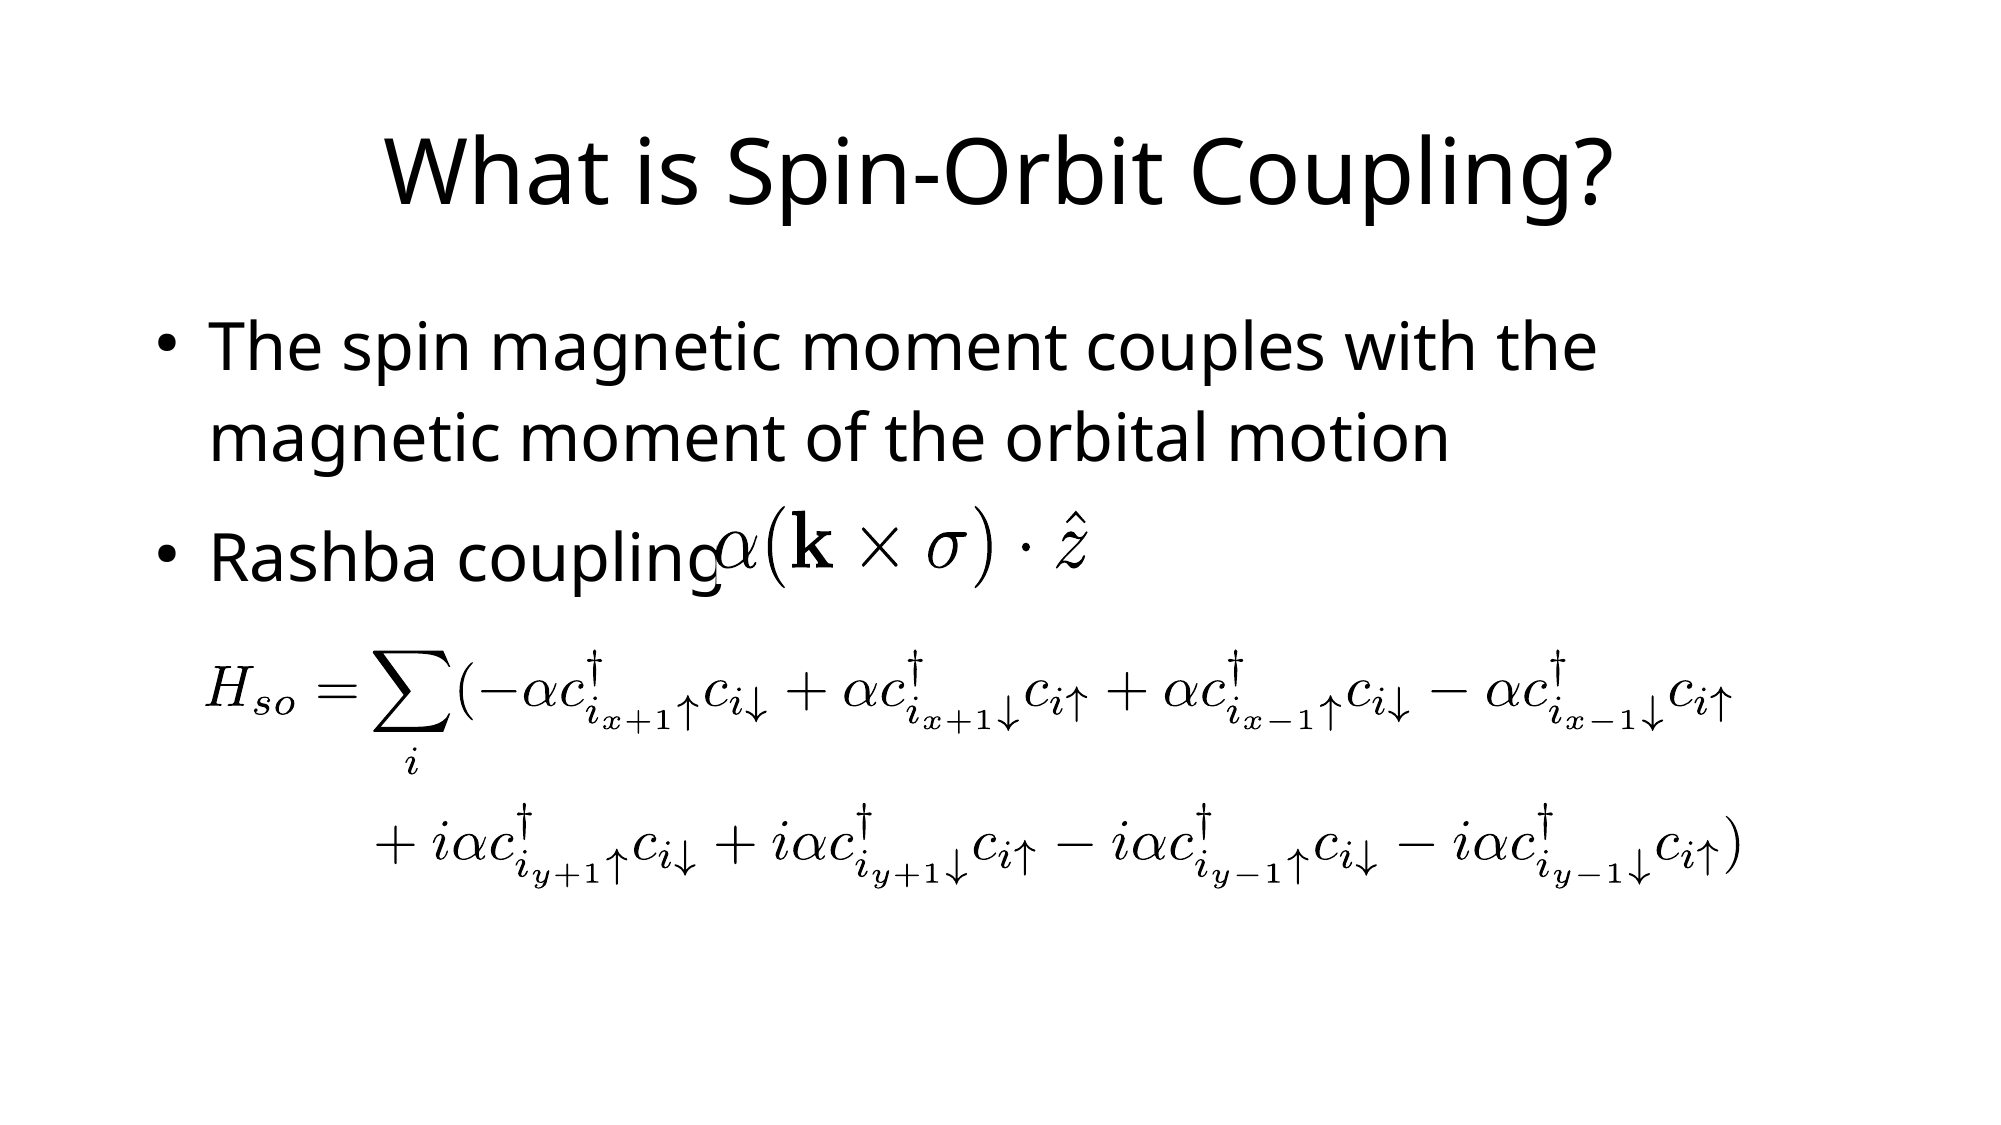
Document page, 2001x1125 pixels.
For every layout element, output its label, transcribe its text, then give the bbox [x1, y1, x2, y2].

text_box [204, 649, 1740, 889]
list The spin magnetic moment couples with the magnetic moment of the orbital motion Rashba coupling: [137, 299, 1863, 1014]
title What is Spin-Orbit Coupling? [137, 59, 1863, 278]
text_box [715, 505, 1088, 589]
